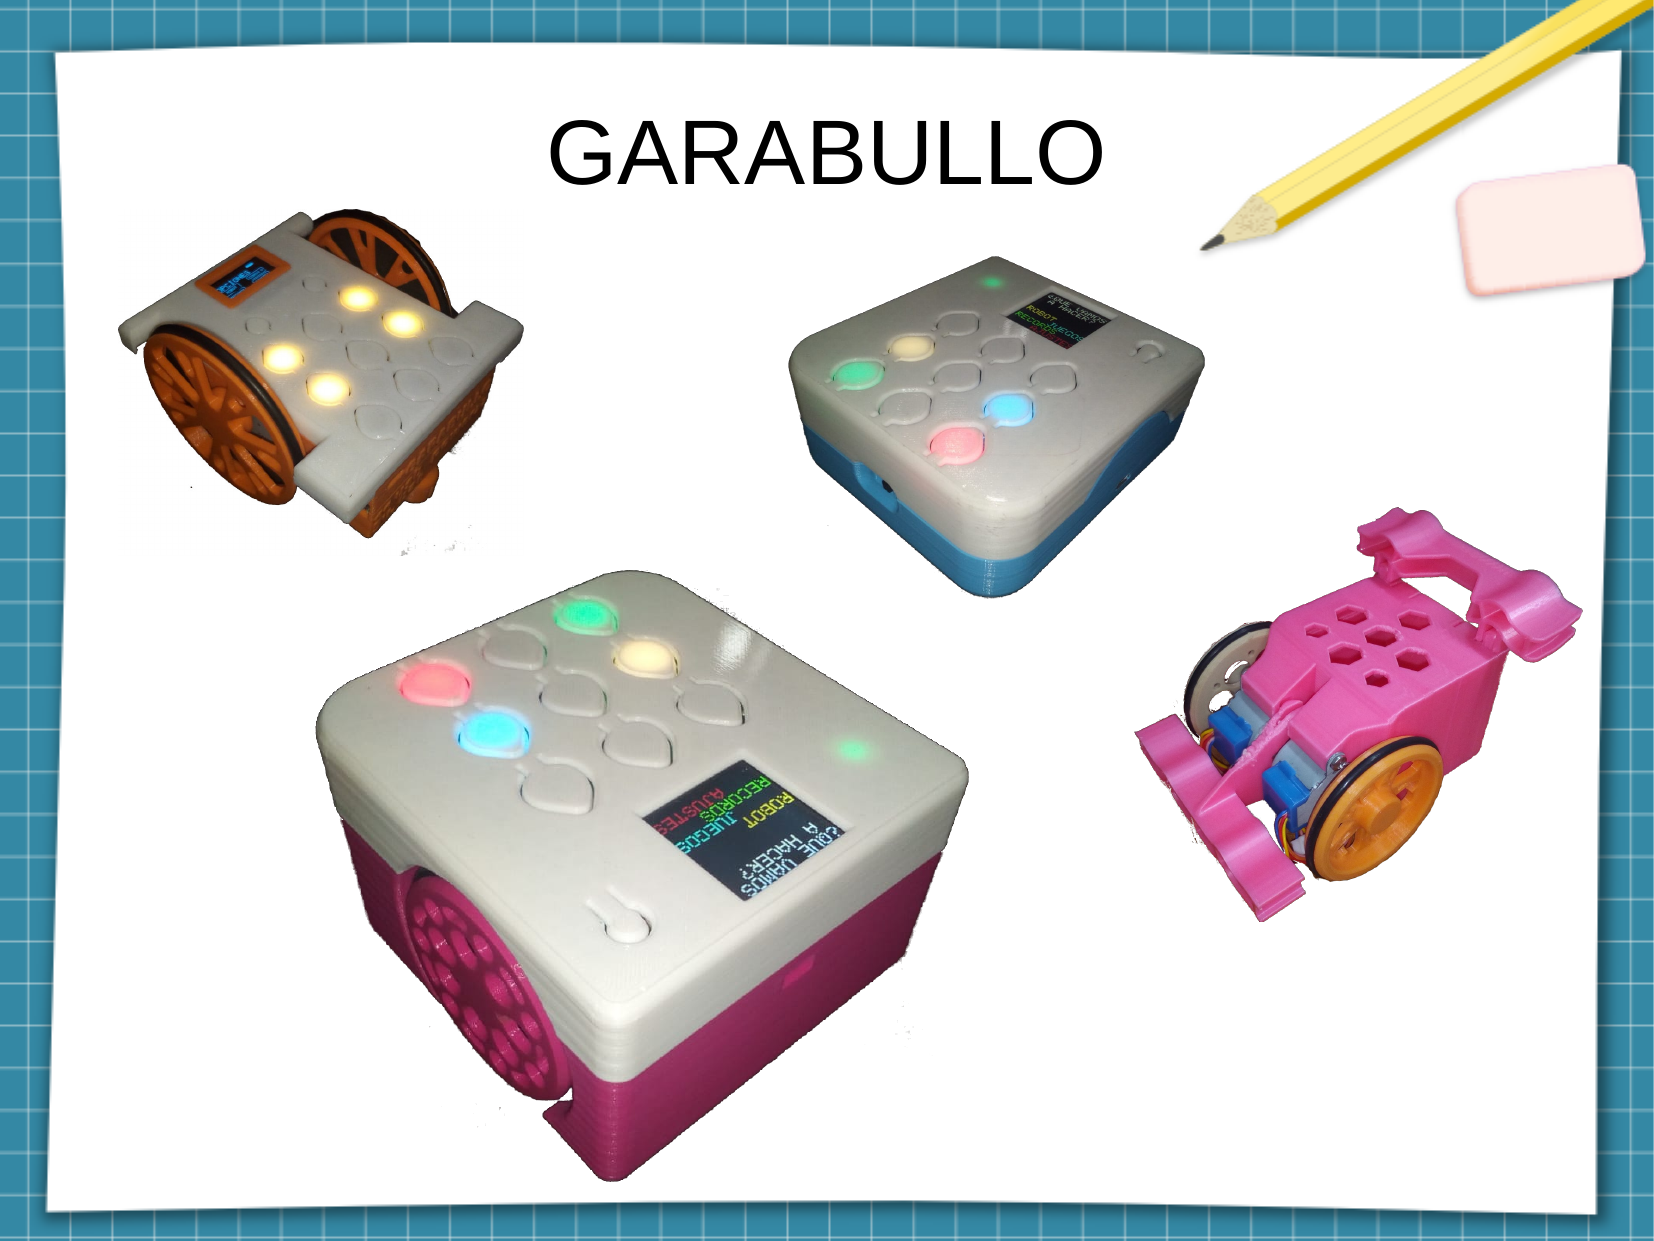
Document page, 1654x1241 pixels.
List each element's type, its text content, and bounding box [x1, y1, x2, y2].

title GARABULLO [82, 49, 1571, 257]
picture [0, 0, 1654, 1241]
